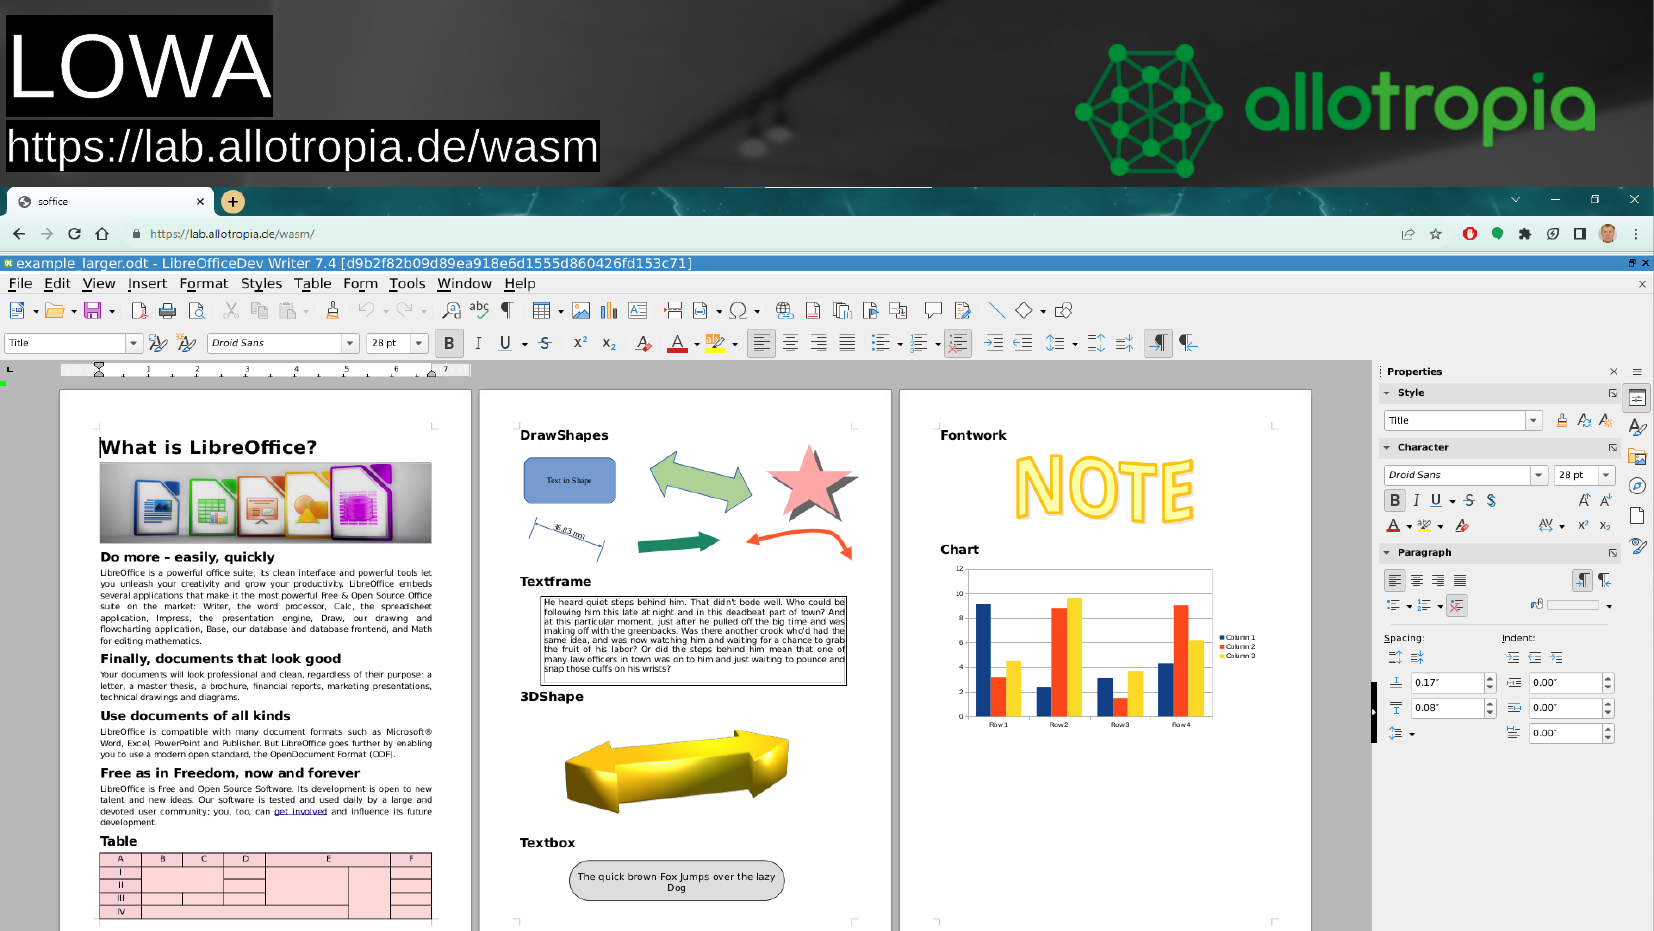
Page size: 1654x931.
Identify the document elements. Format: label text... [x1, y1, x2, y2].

picture [0, 0, 1654, 931]
title LOWA https://lab.allotropia.de/wasm [5, 4, 1158, 173]
